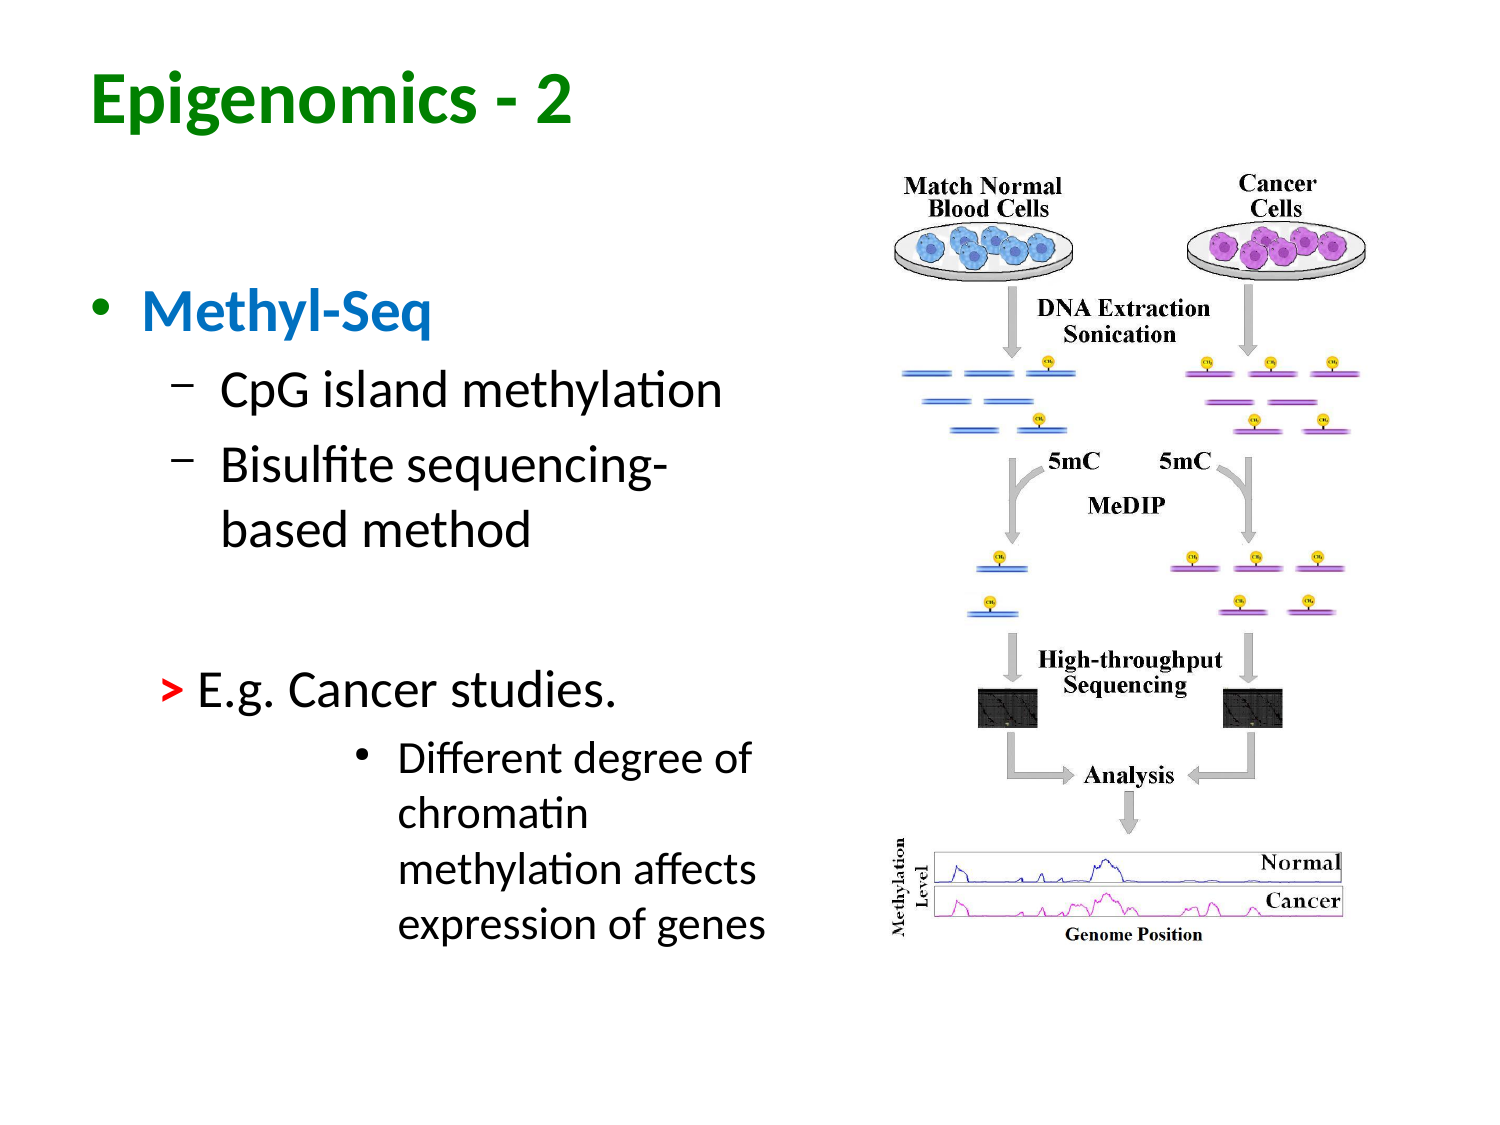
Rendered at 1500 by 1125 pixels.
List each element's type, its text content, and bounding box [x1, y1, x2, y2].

picture [872, 172, 1388, 963]
title Epigenomics - 2 [75, 45, 781, 233]
list Methyl-Seq CpG island methylation Bisulfite sequencing-based method > E.g. Cancer studies. Different degree of chromatin methylation affects expression of genes [75, 262, 786, 976]
